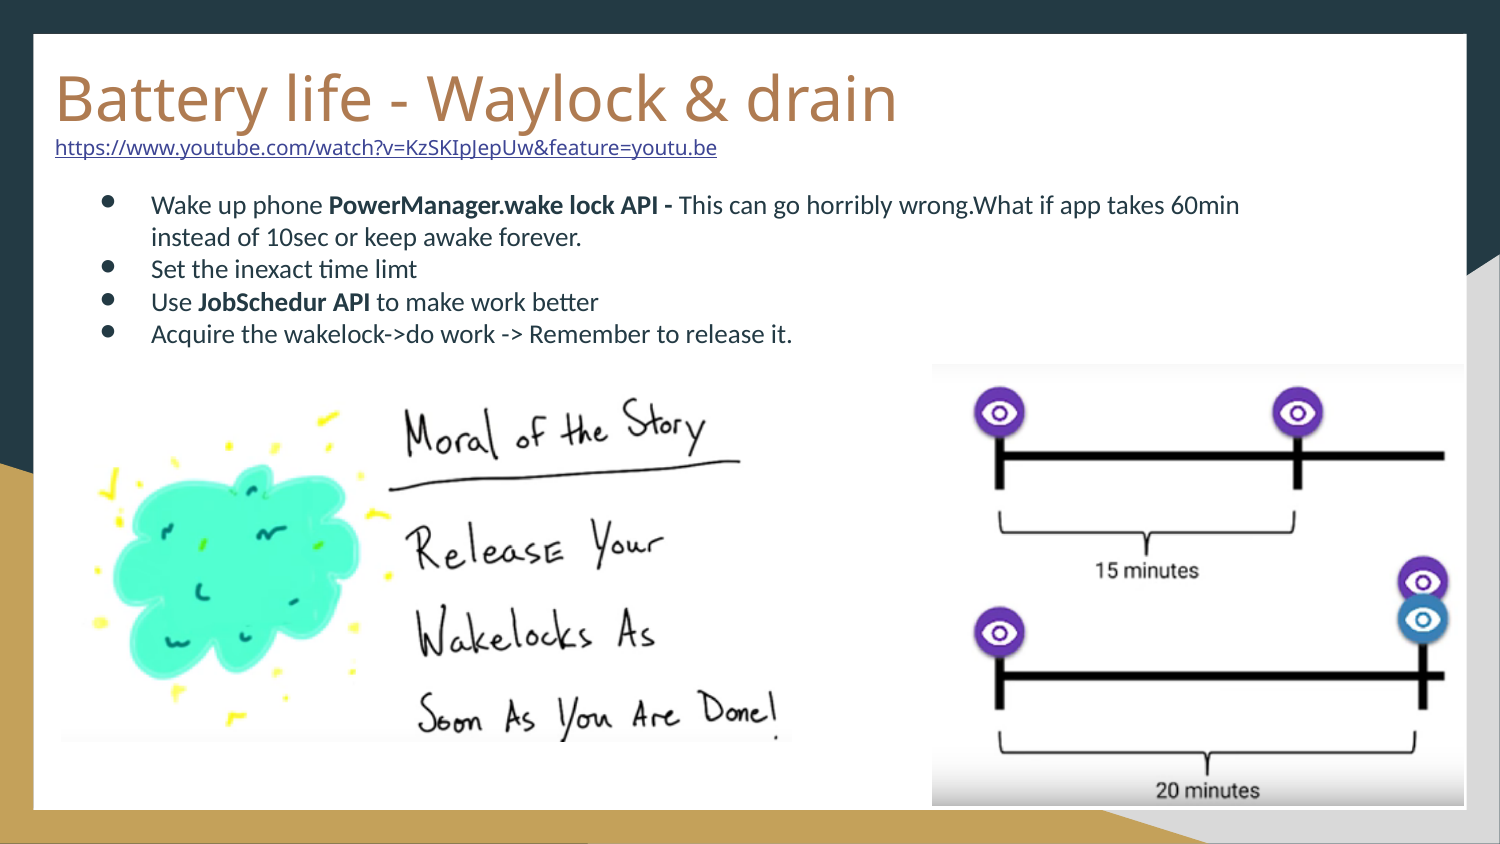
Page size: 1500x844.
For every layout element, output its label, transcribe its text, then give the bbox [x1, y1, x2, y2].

picture [61, 392, 792, 742]
list Wake up phone PowerManager.wake lock API - This can go horribly wrong.What if app takes 60min instead of 10sec or keep awake forever. Set the inexact time limt Use JobSchedur API to make work better Acquire the wakelock->do work -> Remember to release it. [61, 171, 1293, 574]
picture [932, 364, 1464, 806]
title Battery life - Waylock & drain https://www.youtube.com/watch?v=KzSKIpJepUw&feature=youtu.be [40, 44, 1272, 201]
